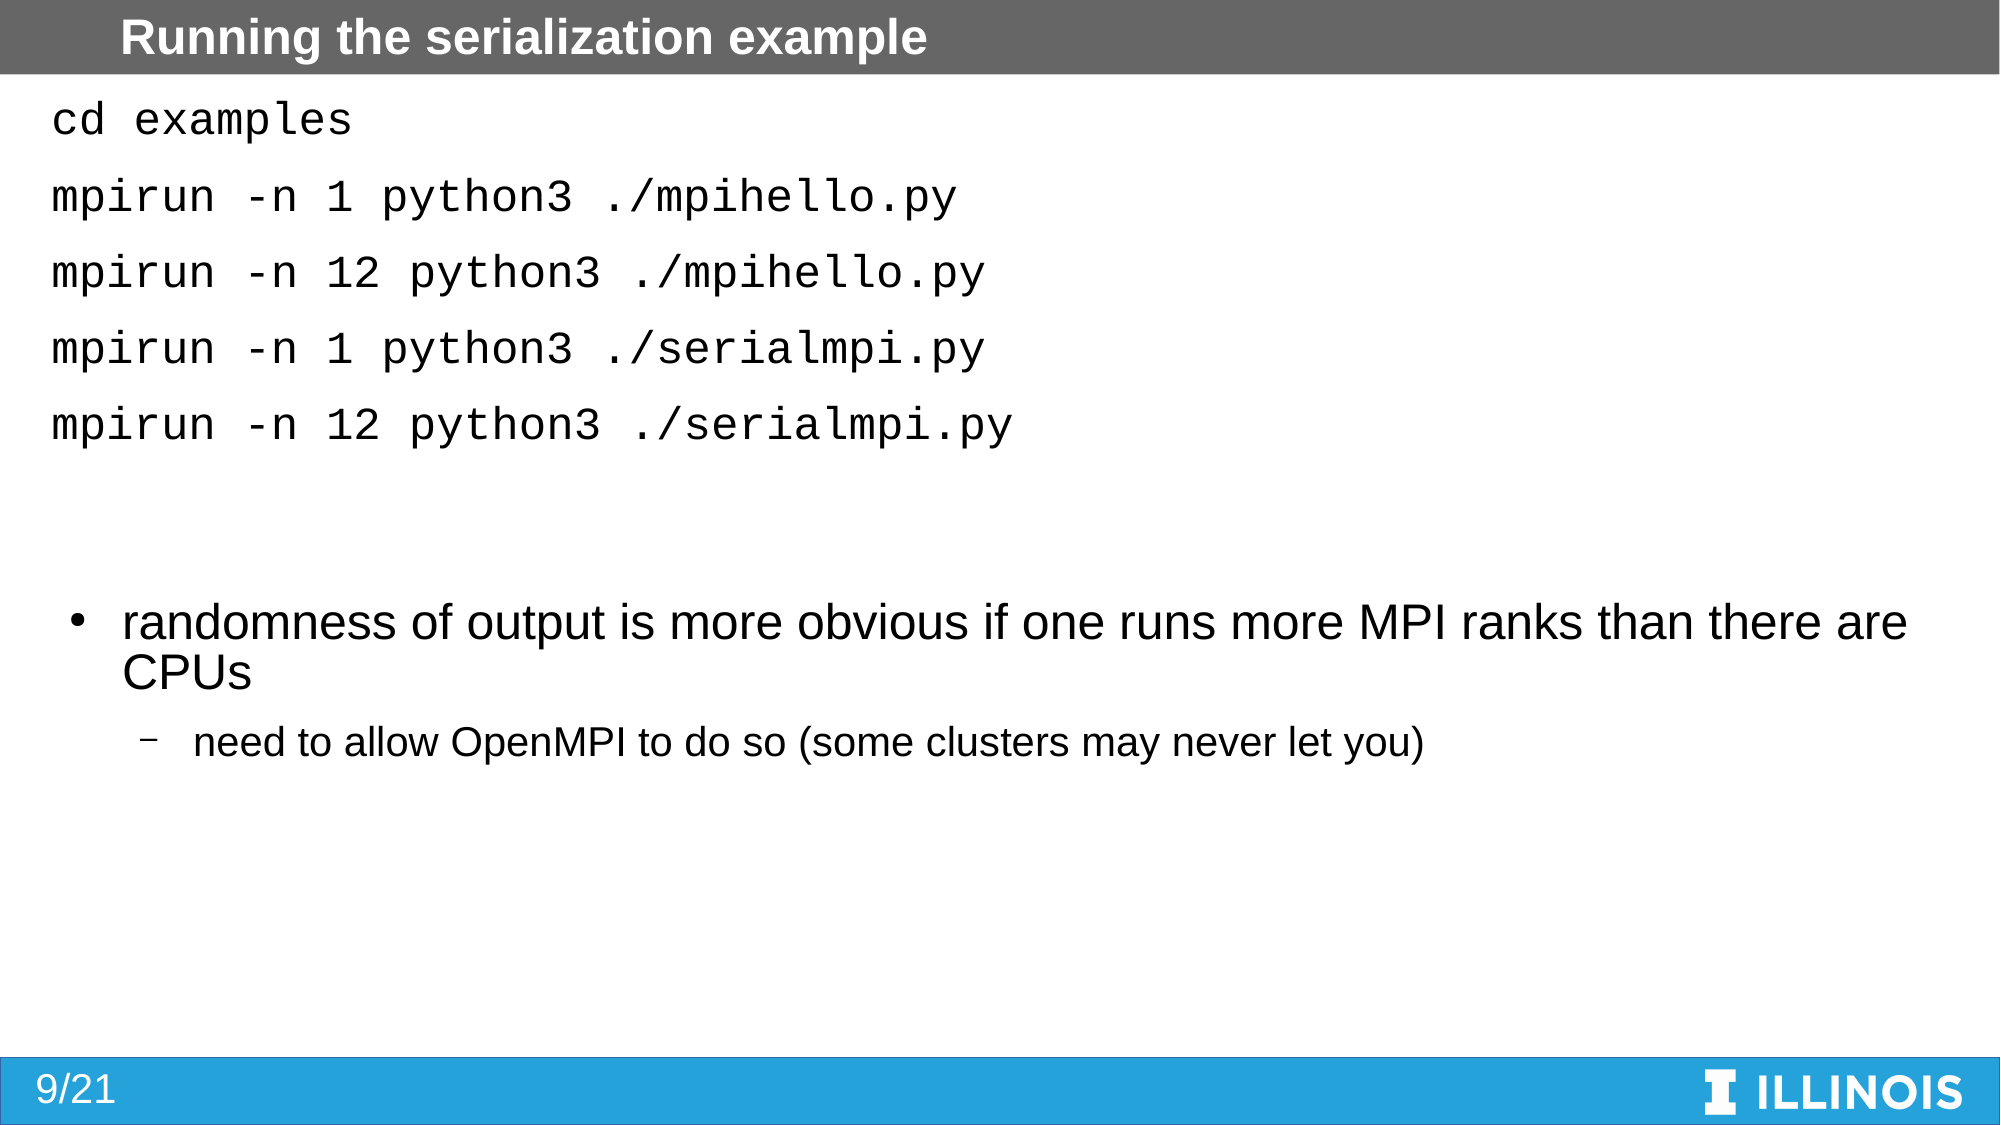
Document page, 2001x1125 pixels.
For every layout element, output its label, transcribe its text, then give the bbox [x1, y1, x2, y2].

list cd examples mpirun -n 1 python3 ./mpihello.py mpirun -n 12 python3 ./mpihello.py mpirun -n 1 python3 ./serialmpi.py mpirun -n 12 python3 ./serialmpi.py [51, 97, 1949, 556]
picture [1705, 1069, 1962, 1115]
title Running the serialization example [0, 0, 2000, 75]
list randomness of output is more obvious if one runs more MPI ranks than there are CPUs need to allow OpenMPI to do so (some clusters may never let you) [51, 599, 1949, 1057]
